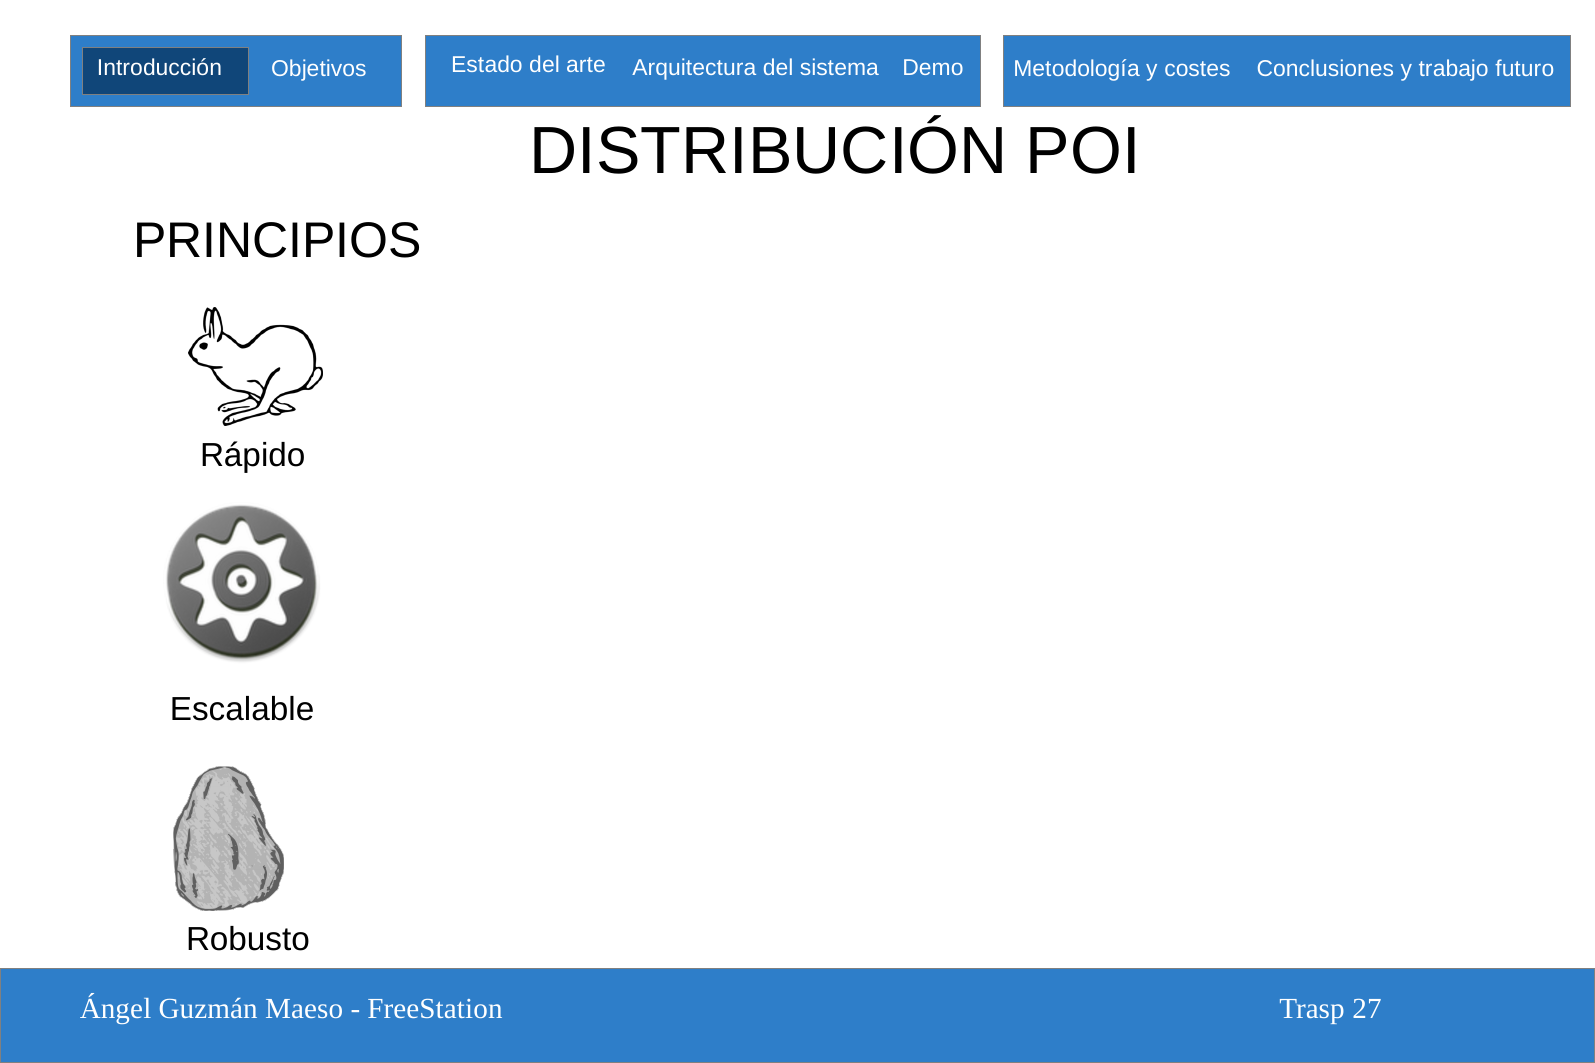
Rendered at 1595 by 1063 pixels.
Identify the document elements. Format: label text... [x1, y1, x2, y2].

text_box [1554, 101, 1571, 107]
title Demo [868, 47, 999, 88]
title DISTRIBUCIÓN POI [118, 94, 1554, 206]
picture [153, 497, 331, 673]
text_box Escalable [129, 673, 355, 745]
text_box [425, 89, 625, 94]
text_box [886, 88, 981, 94]
title Conclusiones y trabajo futuro [1228, 36, 1583, 101]
text_box [70, 100, 118, 107]
title Introducción [70, 35, 249, 100]
title Estado del arte [413, 41, 644, 89]
text_box Robusto [129, 909, 367, 969]
text_box [425, 35, 981, 47]
title Arquitectura del sistema [625, 41, 886, 94]
picture [173, 766, 284, 909]
title Metodología y costes [981, 36, 1228, 94]
text_box Rápido [0, 413, 742, 497]
title PRINCIPIOS [82, 184, 473, 296]
picture [188, 307, 323, 413]
title Objetivos [236, 36, 402, 94]
